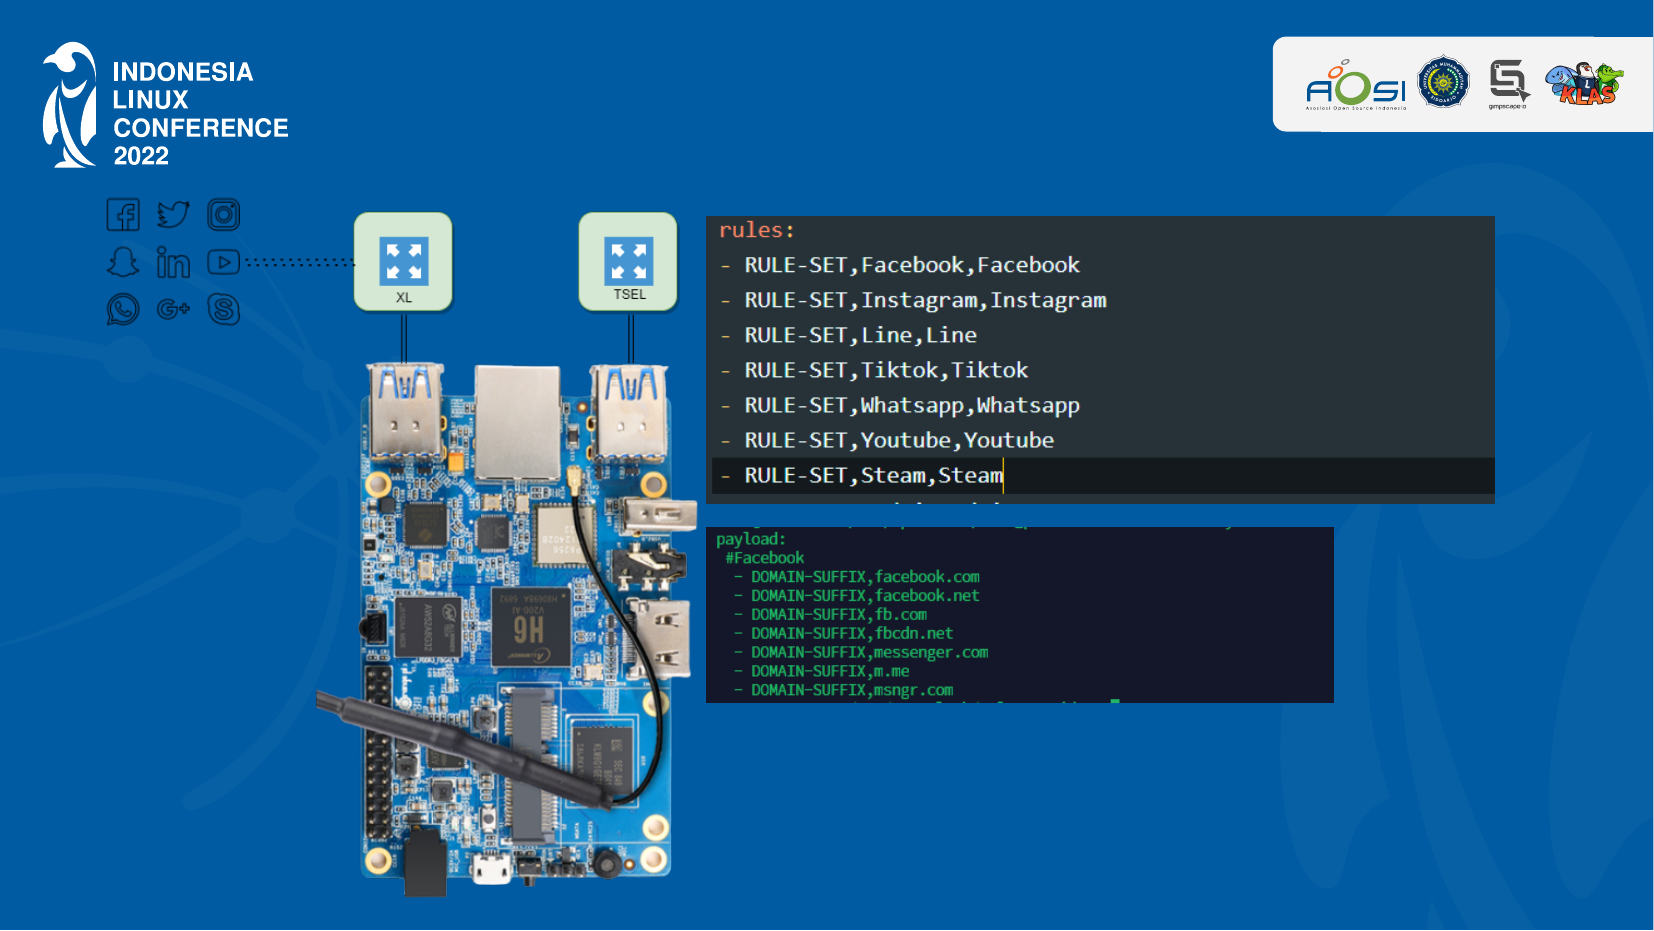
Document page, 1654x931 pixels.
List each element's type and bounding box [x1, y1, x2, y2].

picture [1416, 54, 1471, 108]
picture [98, 191, 1495, 908]
picture [1545, 62, 1624, 105]
